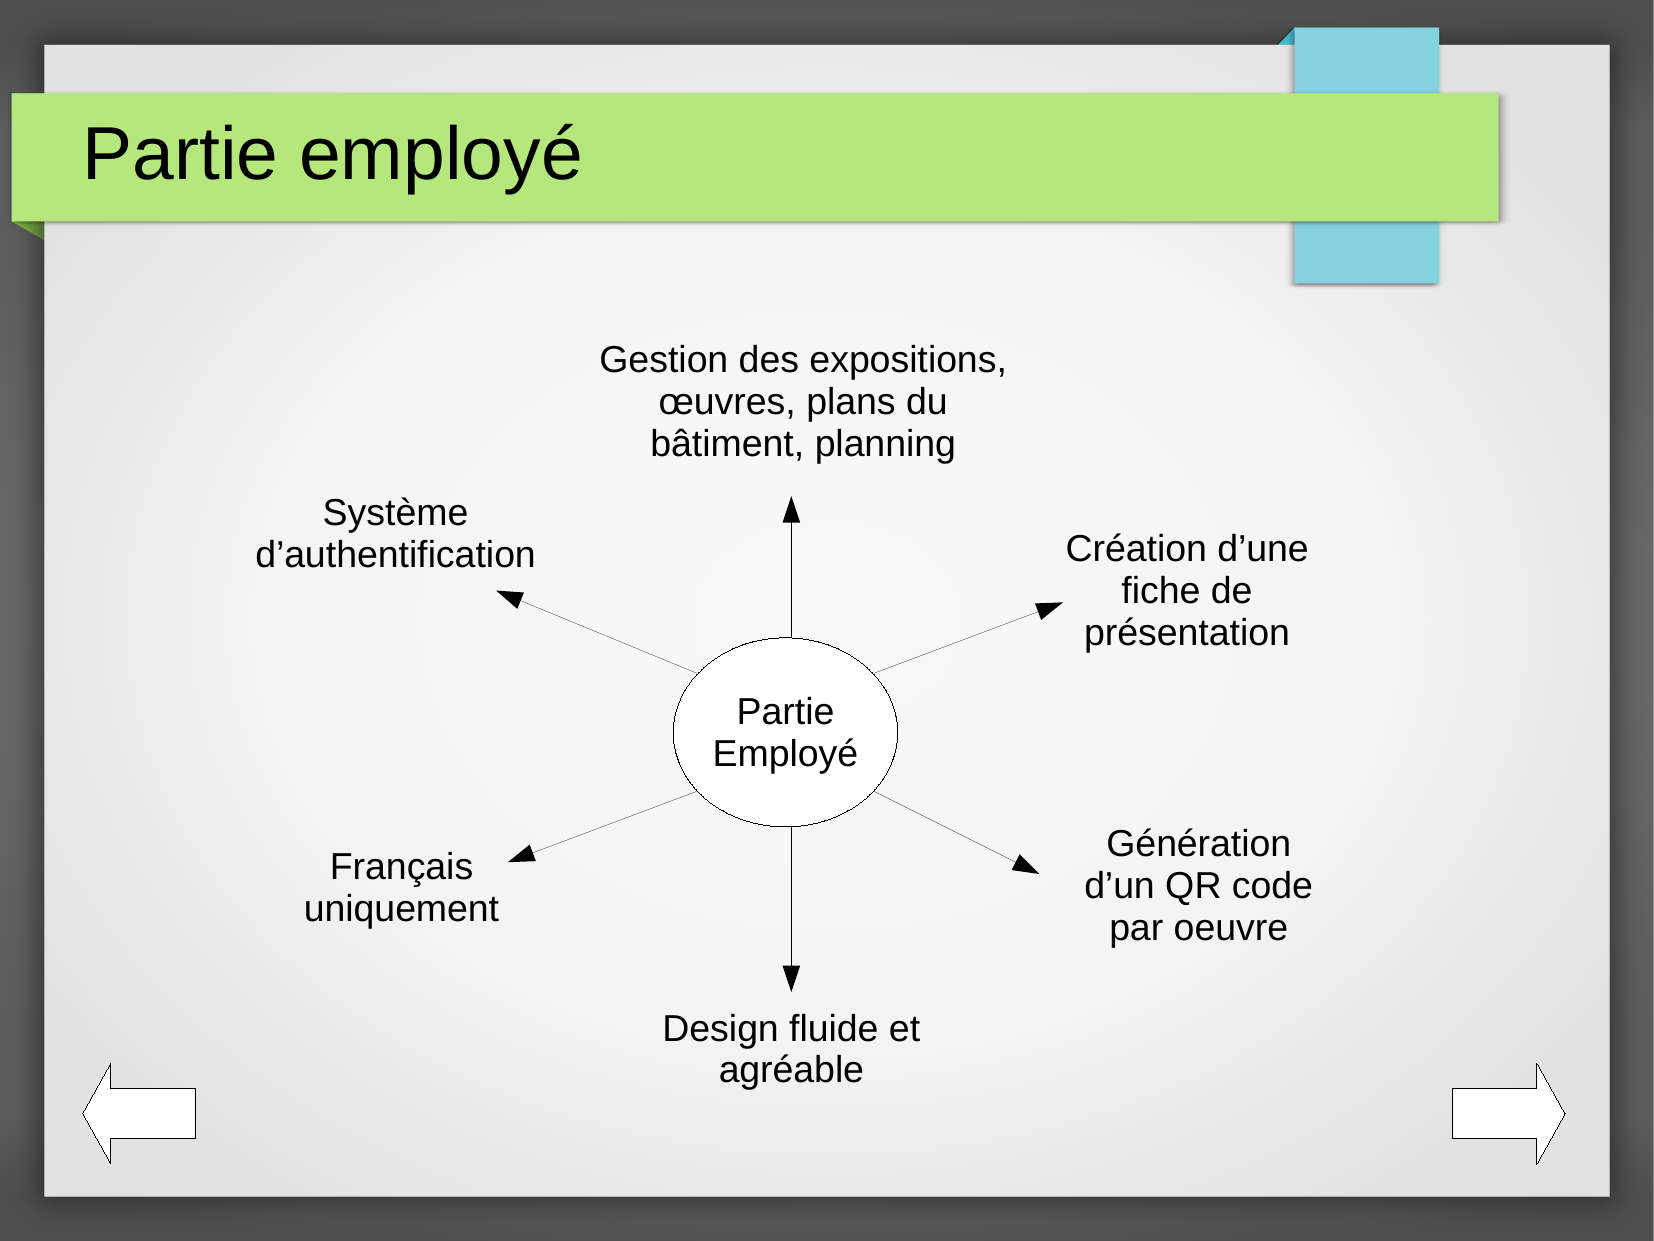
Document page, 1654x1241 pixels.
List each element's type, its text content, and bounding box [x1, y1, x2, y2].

text_box Gestion des expositions, œuvres, plans du bâtiment, planning [578, 330, 1028, 497]
text_box Génération d’un QR code par oeuvre [1051, 814, 1347, 956]
text_box Système d’authentification [236, 484, 556, 626]
text_box Design fluide et agréable [625, 999, 957, 1099]
text_box Création d’une fiche de présentation [1015, 519, 1359, 661]
picture [0, 0, 1654, 1241]
text_box [1452, 1063, 1566, 1165]
title Partie employé [82, 94, 1264, 213]
text_box Partie Employé [673, 637, 898, 827]
text_box Français uniquement [283, 838, 520, 938]
text_box [82, 1063, 196, 1164]
